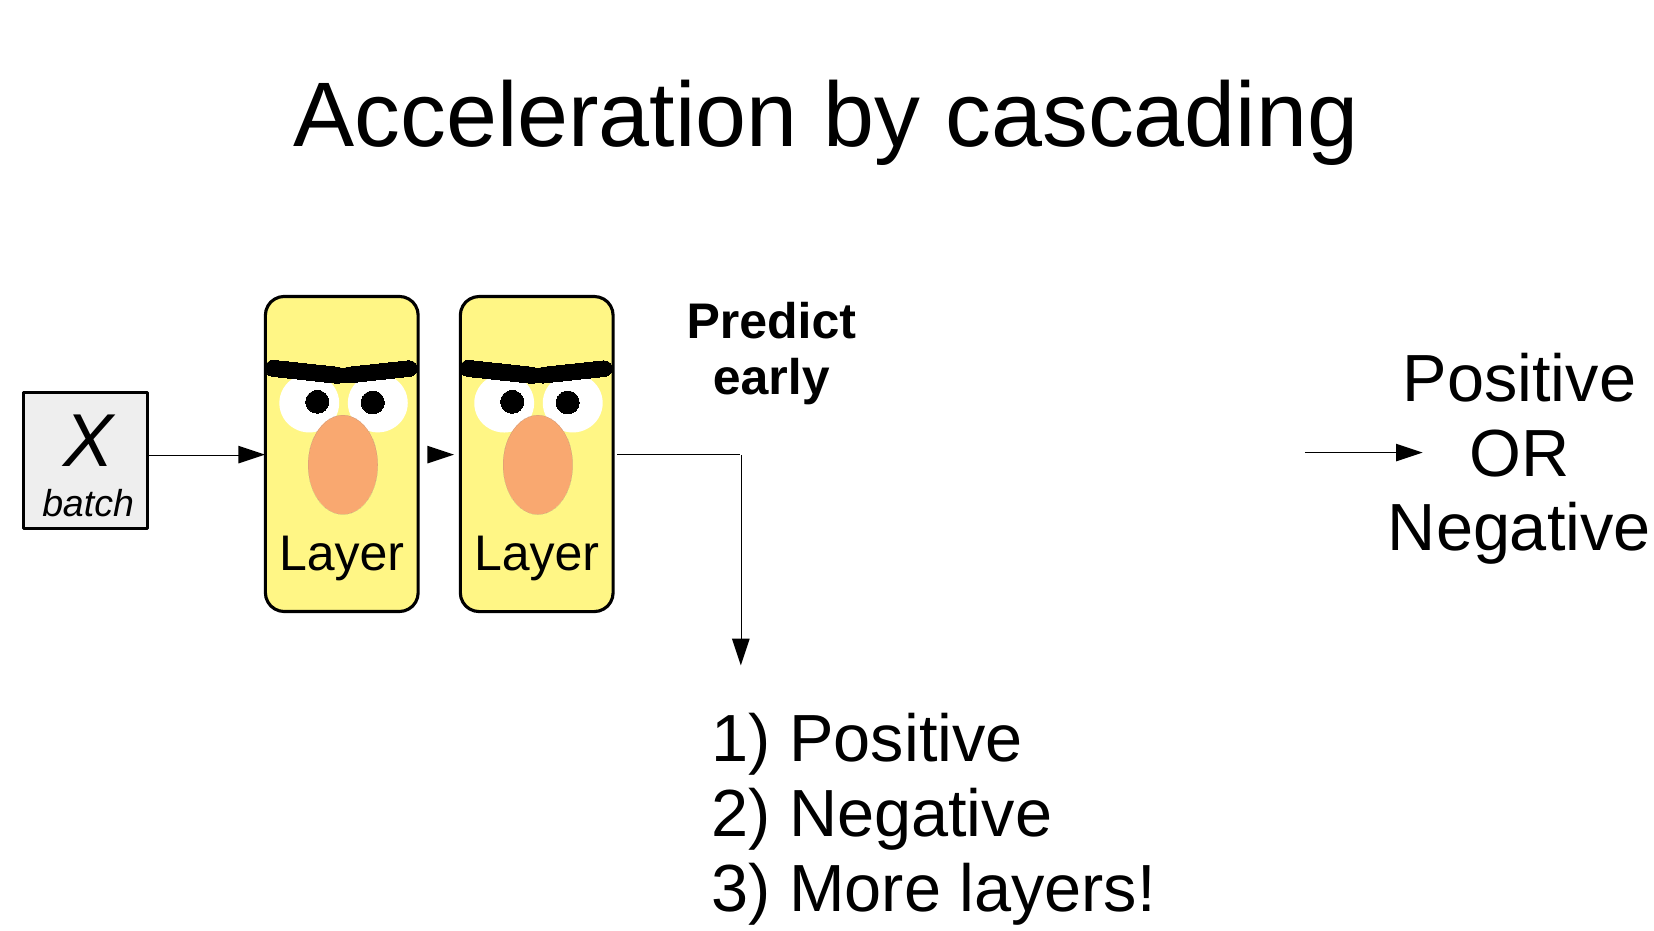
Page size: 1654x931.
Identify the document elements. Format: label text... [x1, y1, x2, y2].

text_box Layer [227, 518, 422, 601]
text_box [267, 601, 417, 612]
text_box [462, 601, 612, 612]
subtitle Positive OR Negative [1373, 340, 1654, 566]
text_box X batch [2, 390, 174, 574]
text_box [459, 296, 614, 518]
title Acceleration by cascading [82, 37, 1571, 193]
text_box Predict early [645, 285, 898, 468]
text_box 1) Positive 2) Negative 3) More layers! [711, 701, 1187, 926]
text_box Layer [422, 518, 651, 601]
text_box [264, 296, 419, 518]
